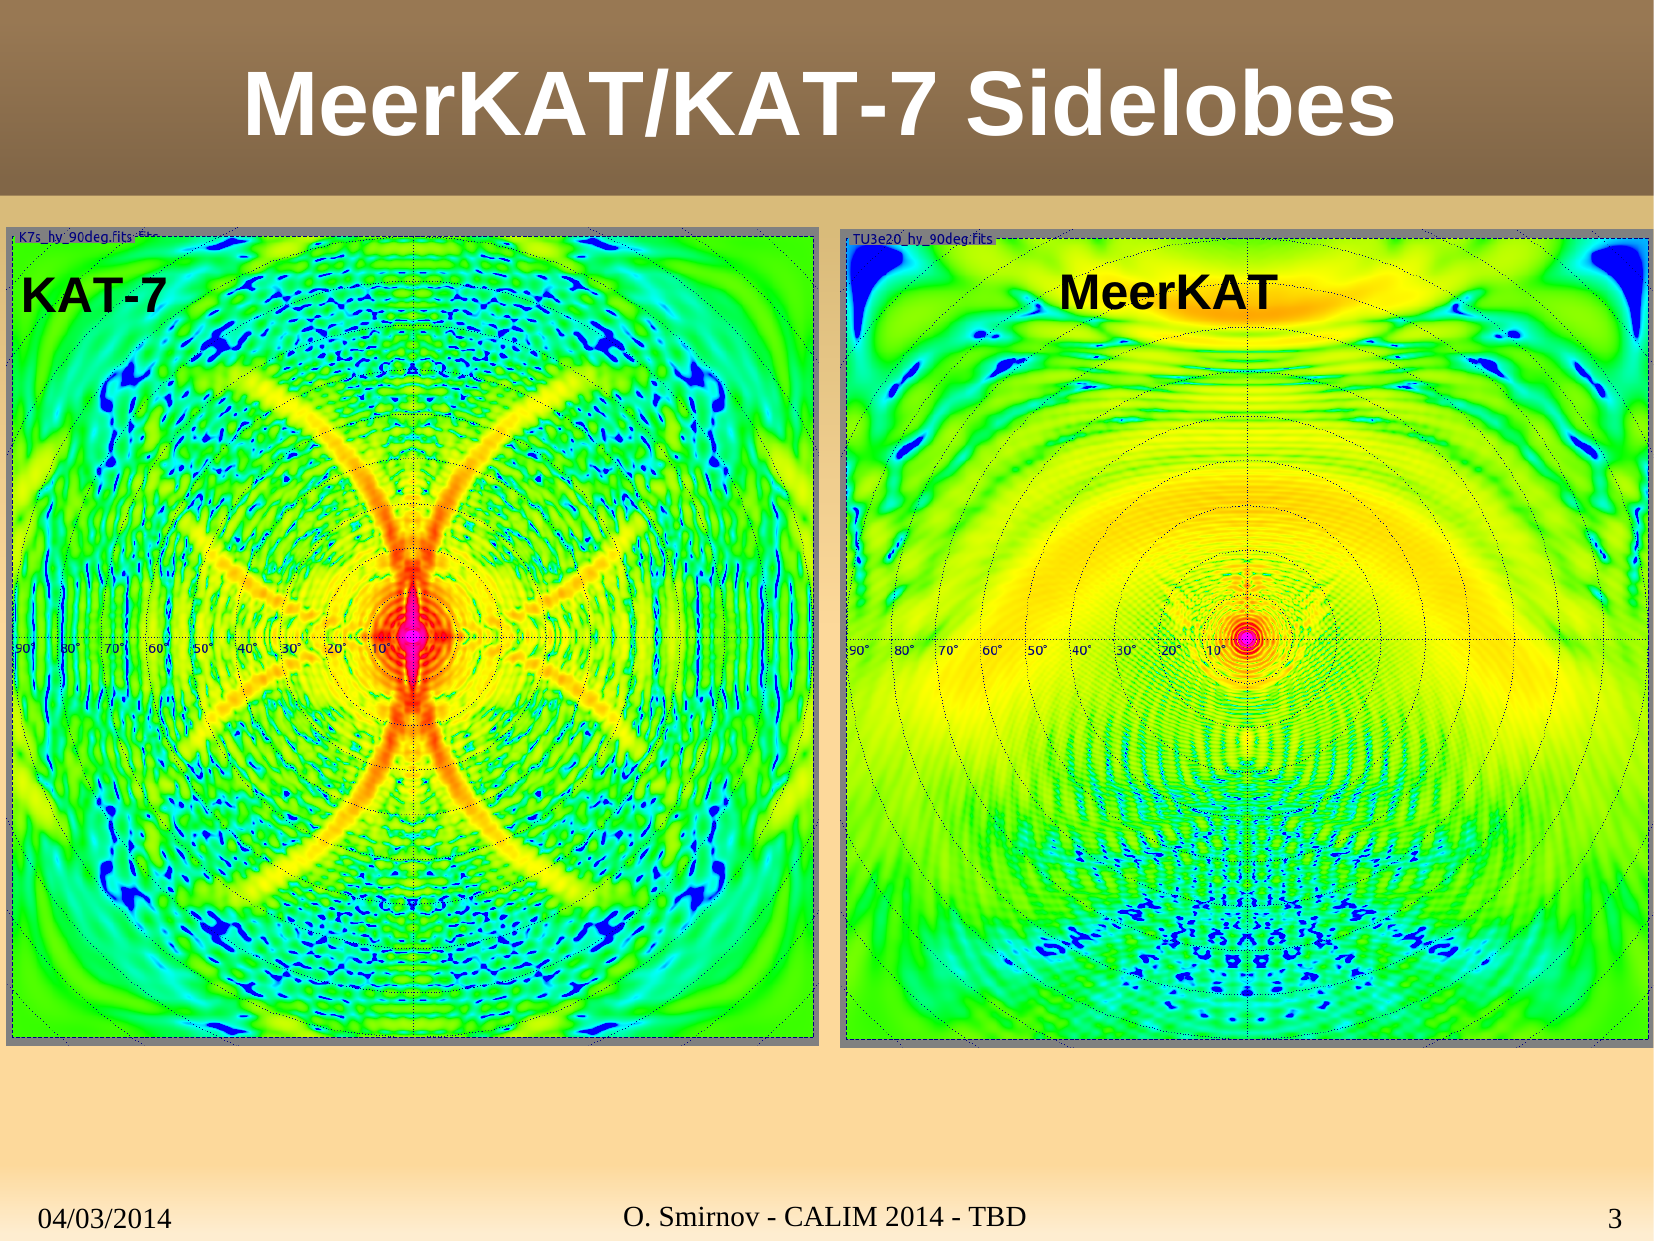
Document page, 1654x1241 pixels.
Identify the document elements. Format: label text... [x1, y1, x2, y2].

picture [0, 0, 1654, 1241]
text_box KAT-7 [6, 259, 225, 345]
text_box MeerKAT [1044, 257, 1389, 349]
title MeerKAT/KAT-7 Sidelobes [76, 0, 1565, 208]
